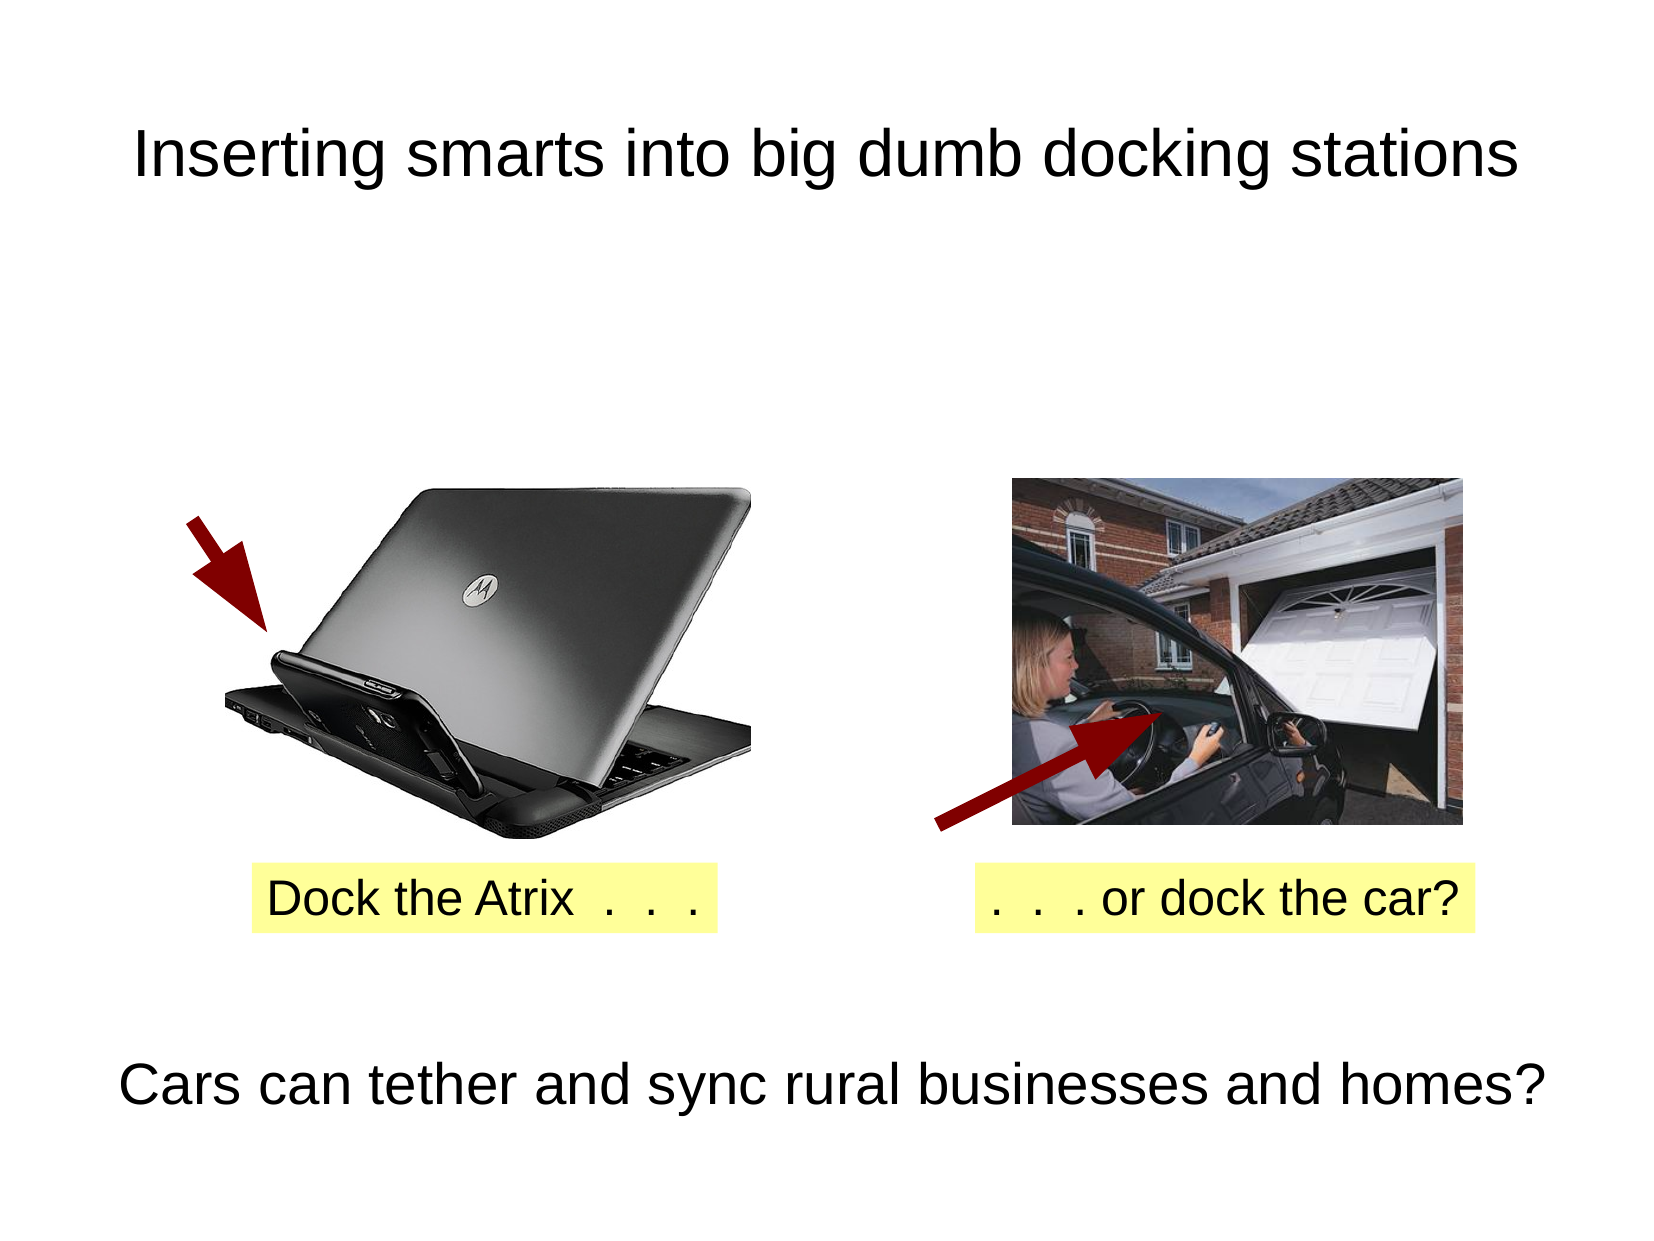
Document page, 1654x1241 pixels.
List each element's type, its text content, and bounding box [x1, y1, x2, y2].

text_box Cars can tether and sync rural businesses and homes? [104, 1044, 1561, 1125]
text_box Dock the Atrix . . . [251, 862, 718, 934]
text_box . . . or dock the car? [975, 862, 1475, 934]
picture [225, 487, 751, 839]
title Inserting smarts into big dumb docking stations [82, 49, 1571, 257]
picture [1012, 478, 1463, 826]
